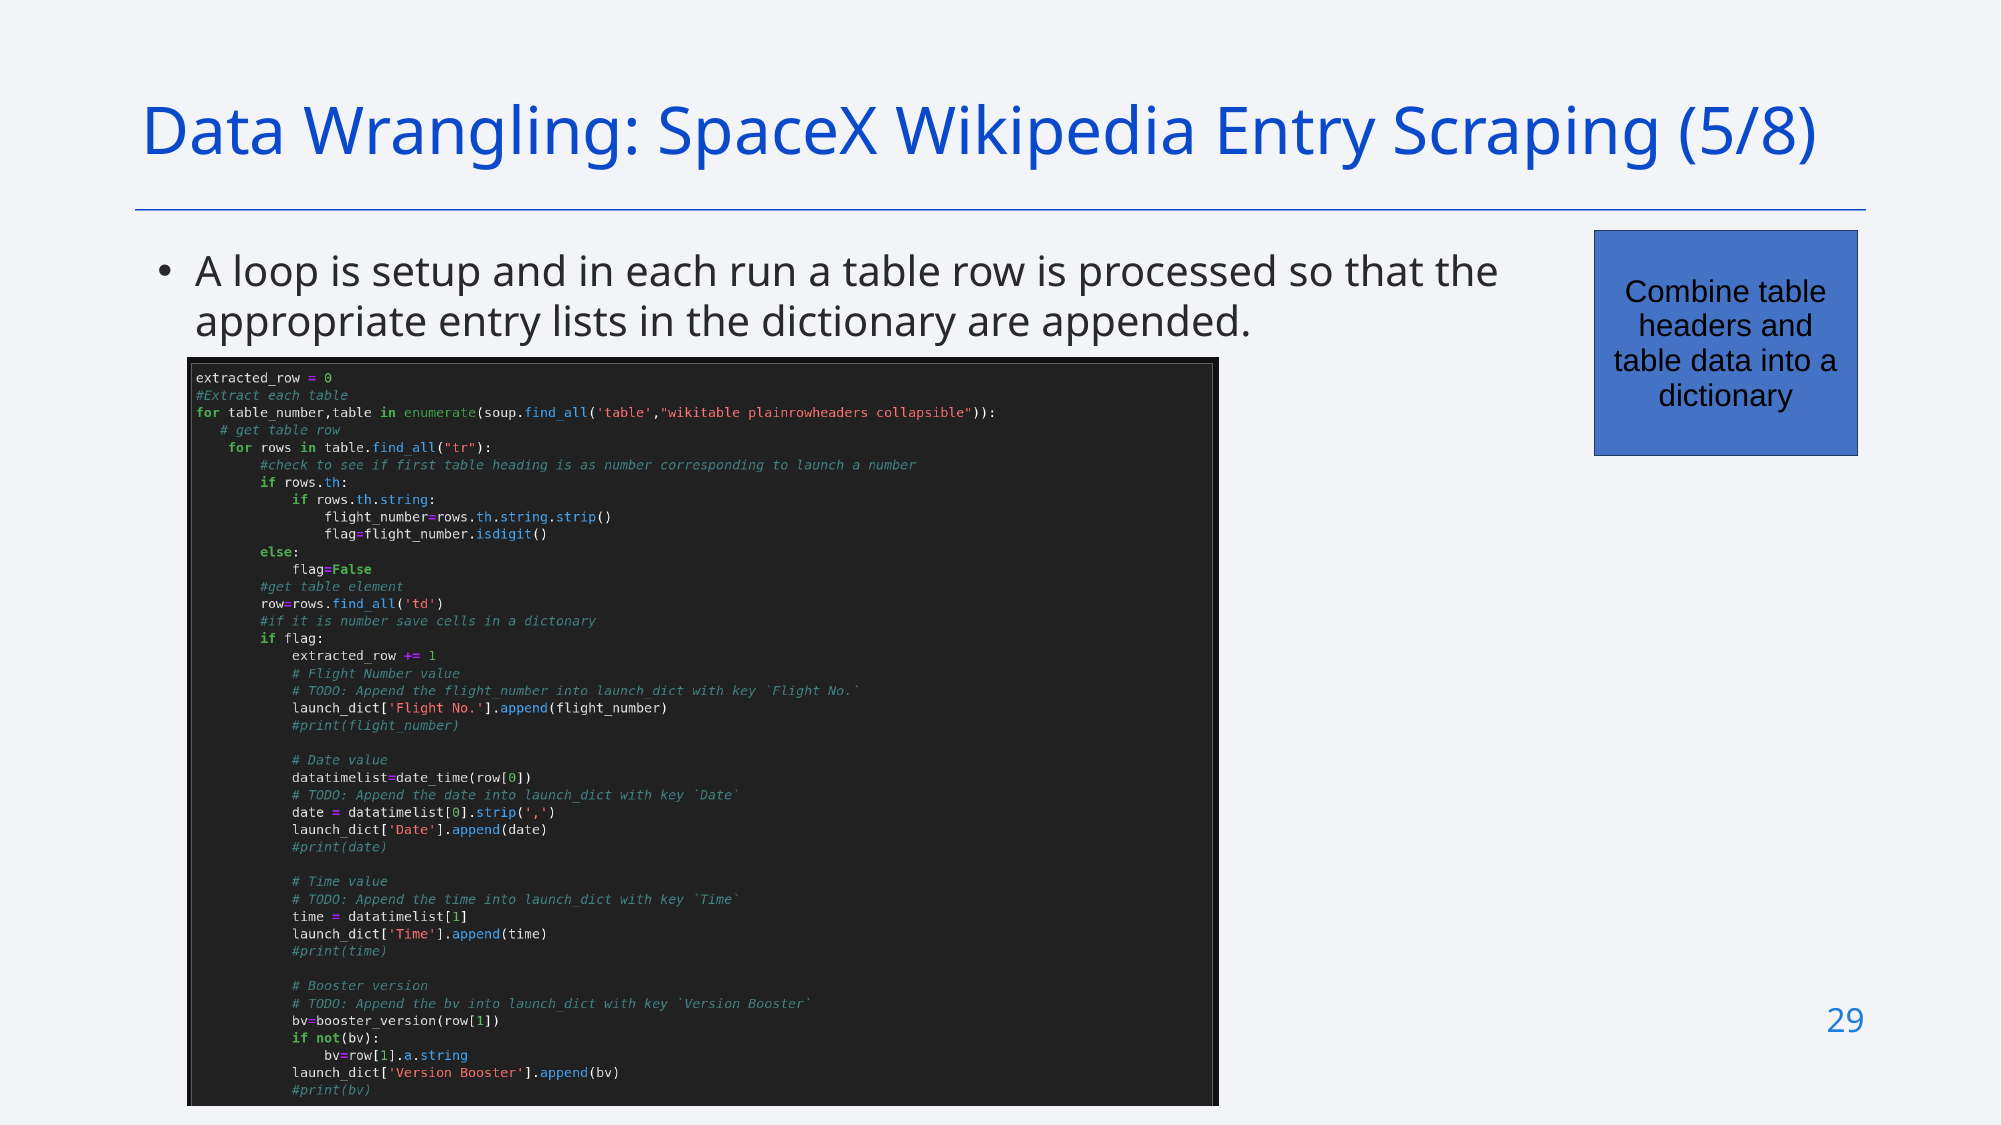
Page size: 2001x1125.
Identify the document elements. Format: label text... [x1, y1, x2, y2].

list A loop is setup and in each run a table row is processed so that the appropriate entry lists in the dictionary are appended. [142, 237, 1576, 376]
picture [0, 0, 2001, 1125]
text_box Combine table headers and table data into a dictionary [1594, 230, 1858, 456]
text_box Data Wrangling: SpaceX Wikipedia Entry Scraping (5/8) [126, 88, 1852, 179]
